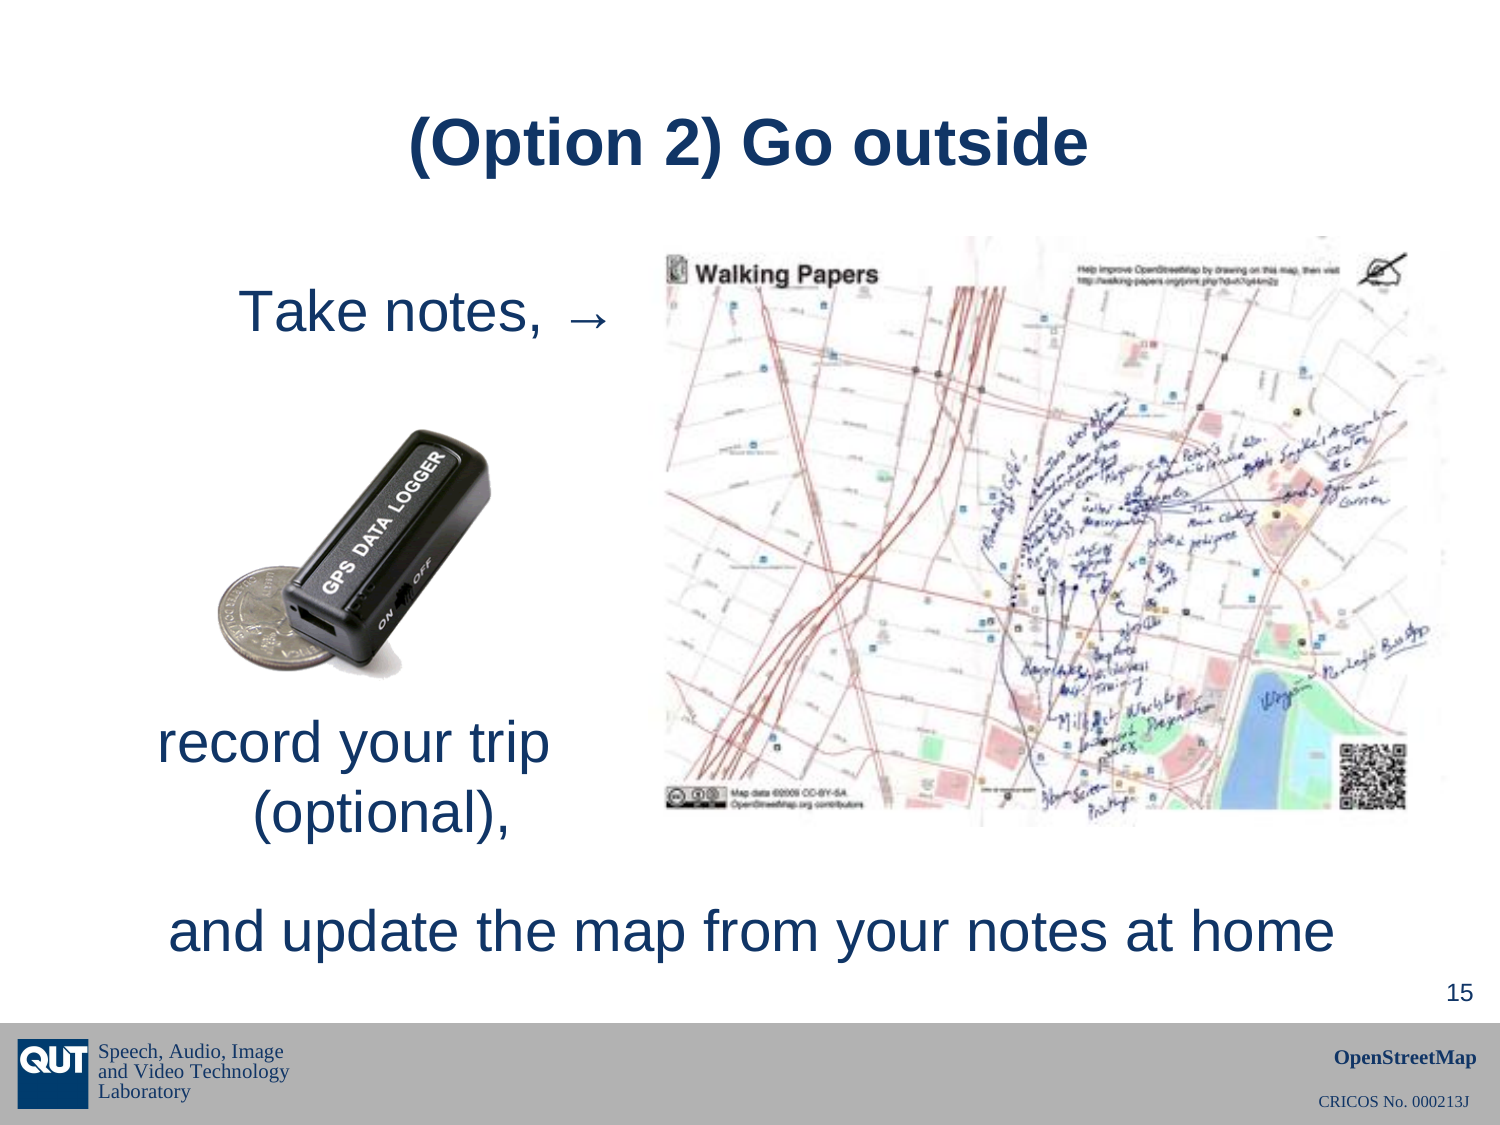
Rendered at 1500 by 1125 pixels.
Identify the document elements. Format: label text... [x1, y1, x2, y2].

list record your trip (optional), [88, 696, 621, 857]
list and update the map from your notes at home [59, 885, 1447, 1034]
picture [17, 1039, 89, 1109]
picture [648, 236, 1450, 827]
title (Option 2) Go outside [74, 37, 1425, 240]
list Take notes, → [118, 265, 650, 355]
picture [177, 413, 532, 696]
